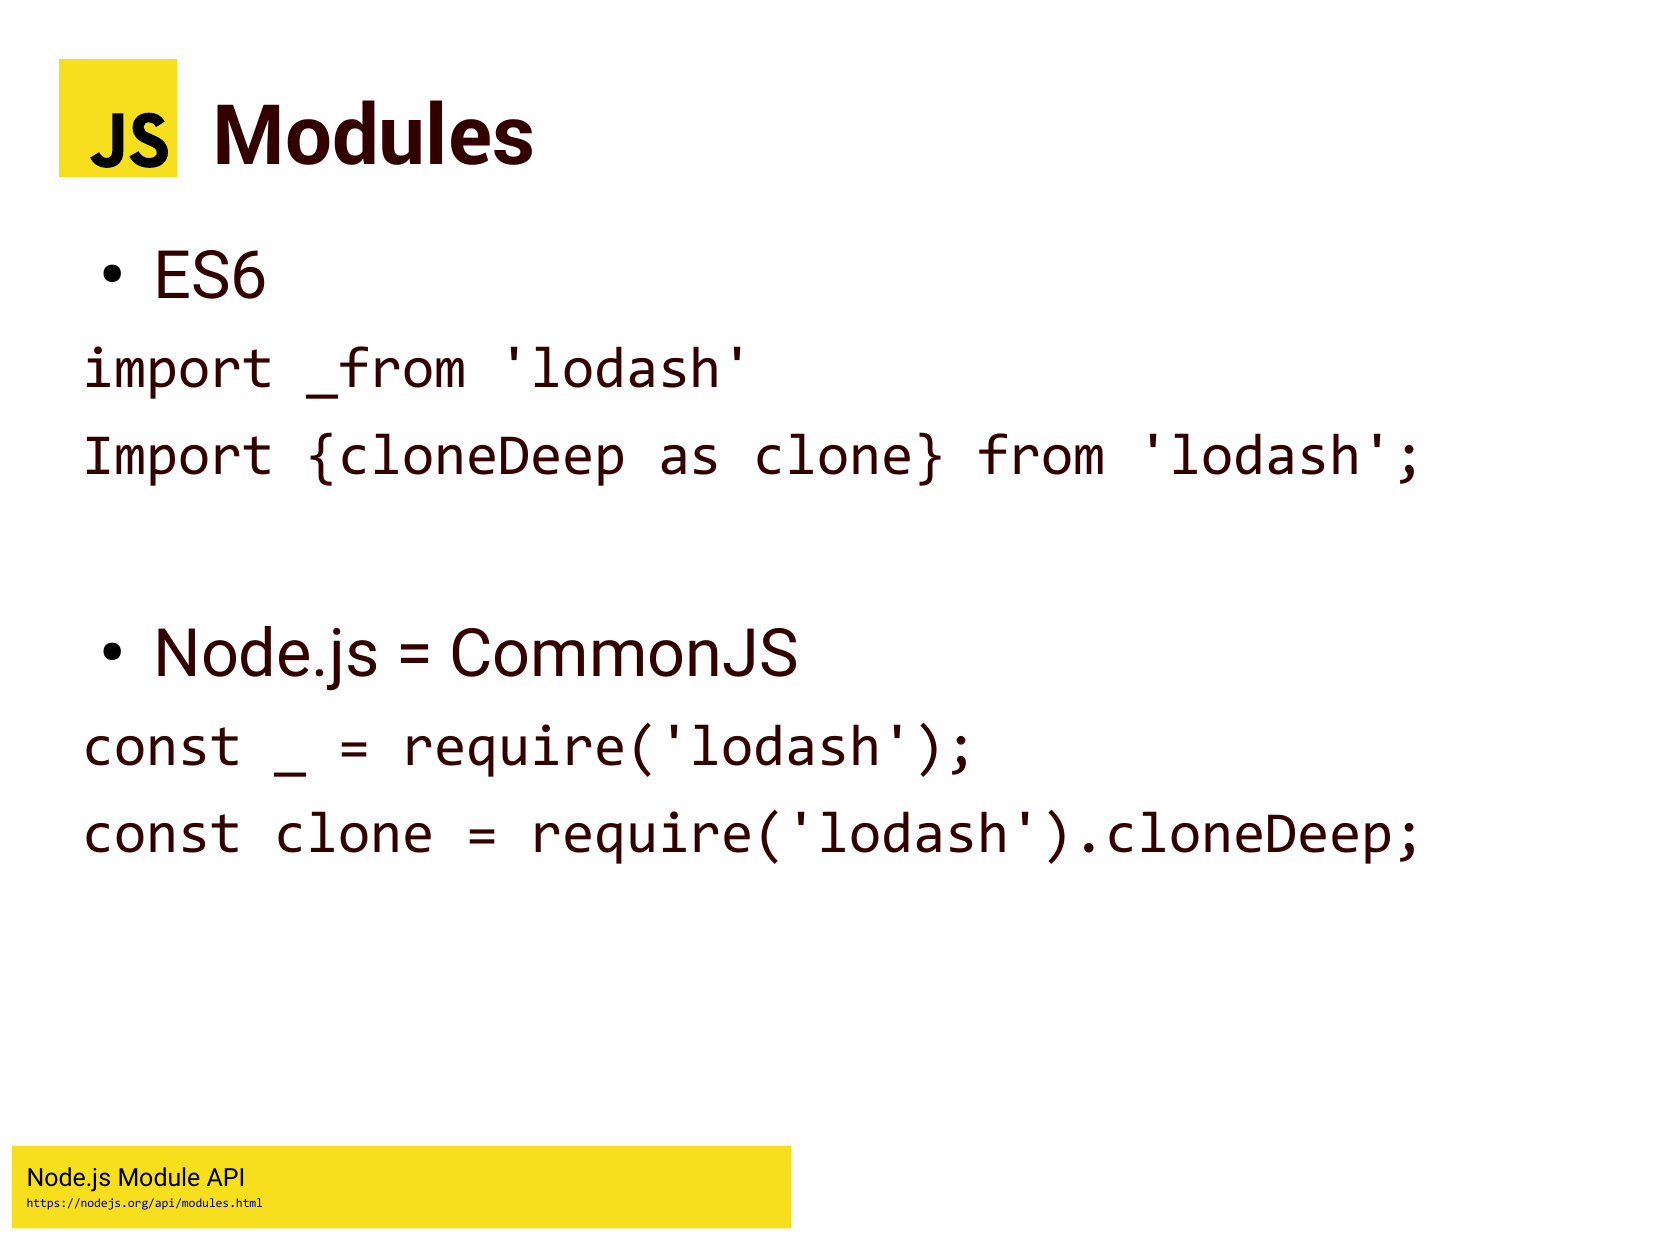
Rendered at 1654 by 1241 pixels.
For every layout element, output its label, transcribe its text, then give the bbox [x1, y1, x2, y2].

list Node.js = CommonJS const _ = require('lodash'); const clone = require('lodash').cloneDeep; [82, 614, 1571, 1063]
title Modules [194, 72, 1559, 201]
list ES6 import _from 'lodash' Import {cloneDeep as clone} from 'lodash'; [82, 236, 1560, 591]
text_box Node.js Module API https://nodejs.org/api/modules.html [11, 1145, 792, 1229]
